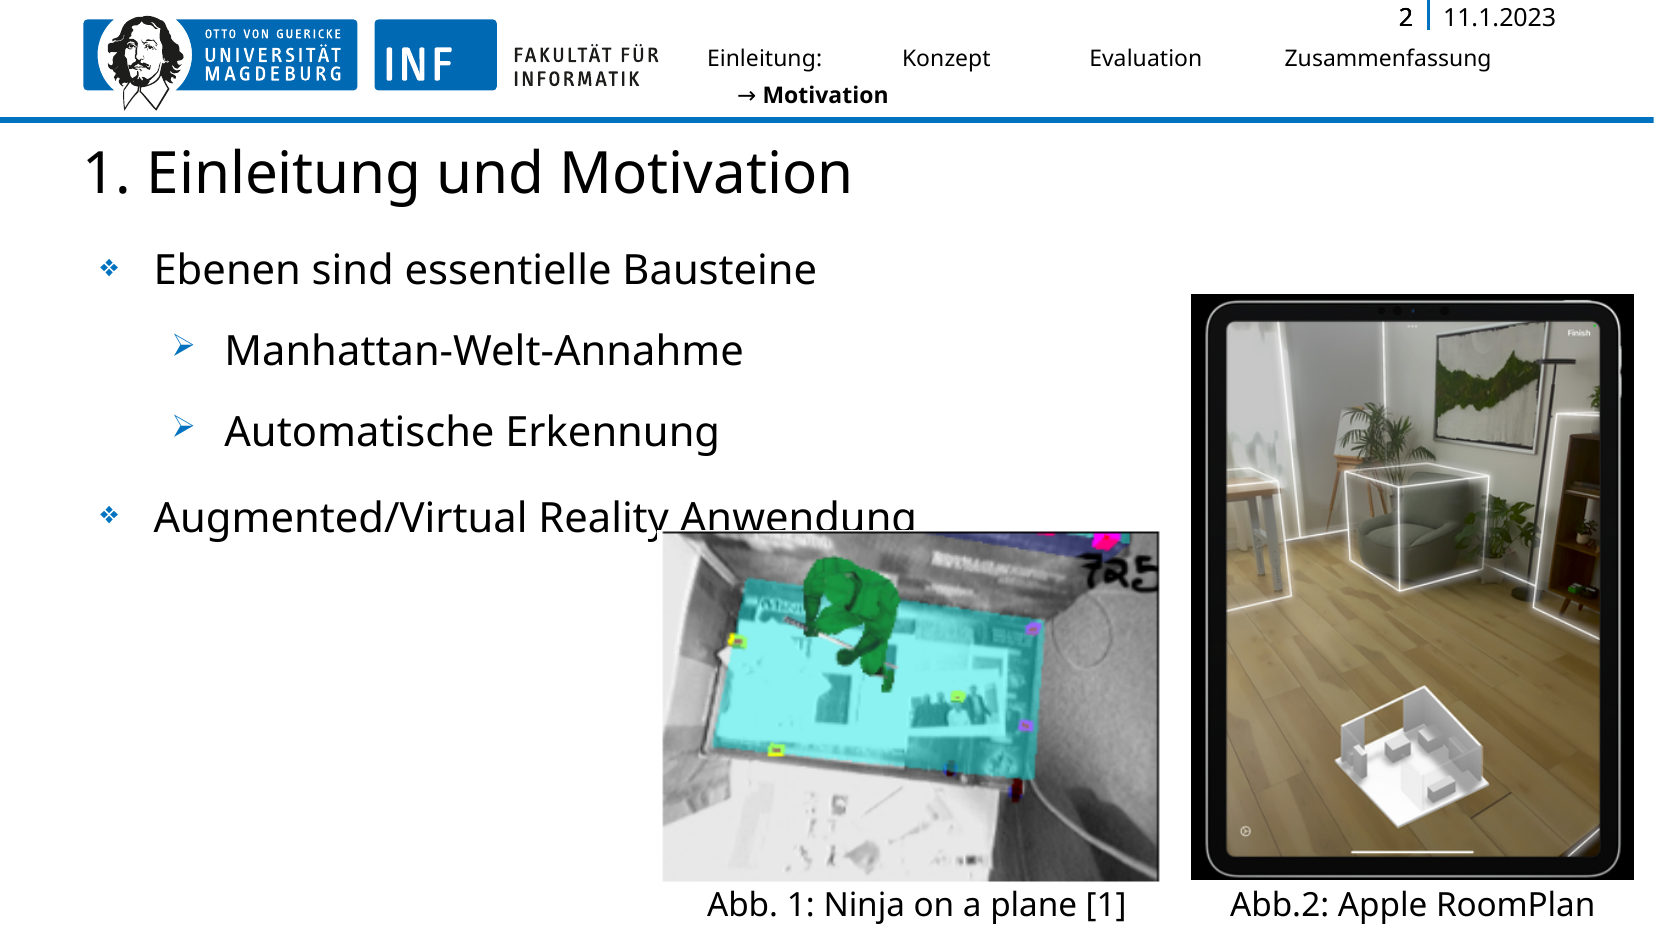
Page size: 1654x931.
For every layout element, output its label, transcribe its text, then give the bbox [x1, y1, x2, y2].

title 1. Einleitung und Motivation [82, 131, 1571, 211]
picture [1191, 294, 1634, 873]
text_box Abb.2: Apple RoomPlan [1191, 873, 1636, 931]
list Ebenen sind essentielle Bausteine Manhattan-Welt-Annahme Automatische Erkennung Augmented/Virtual Reality Anwendung [82, 240, 1571, 916]
picture [657, 530, 1168, 873]
text_box Abb. 1: Ninja on a plane [1] [647, 873, 1188, 931]
